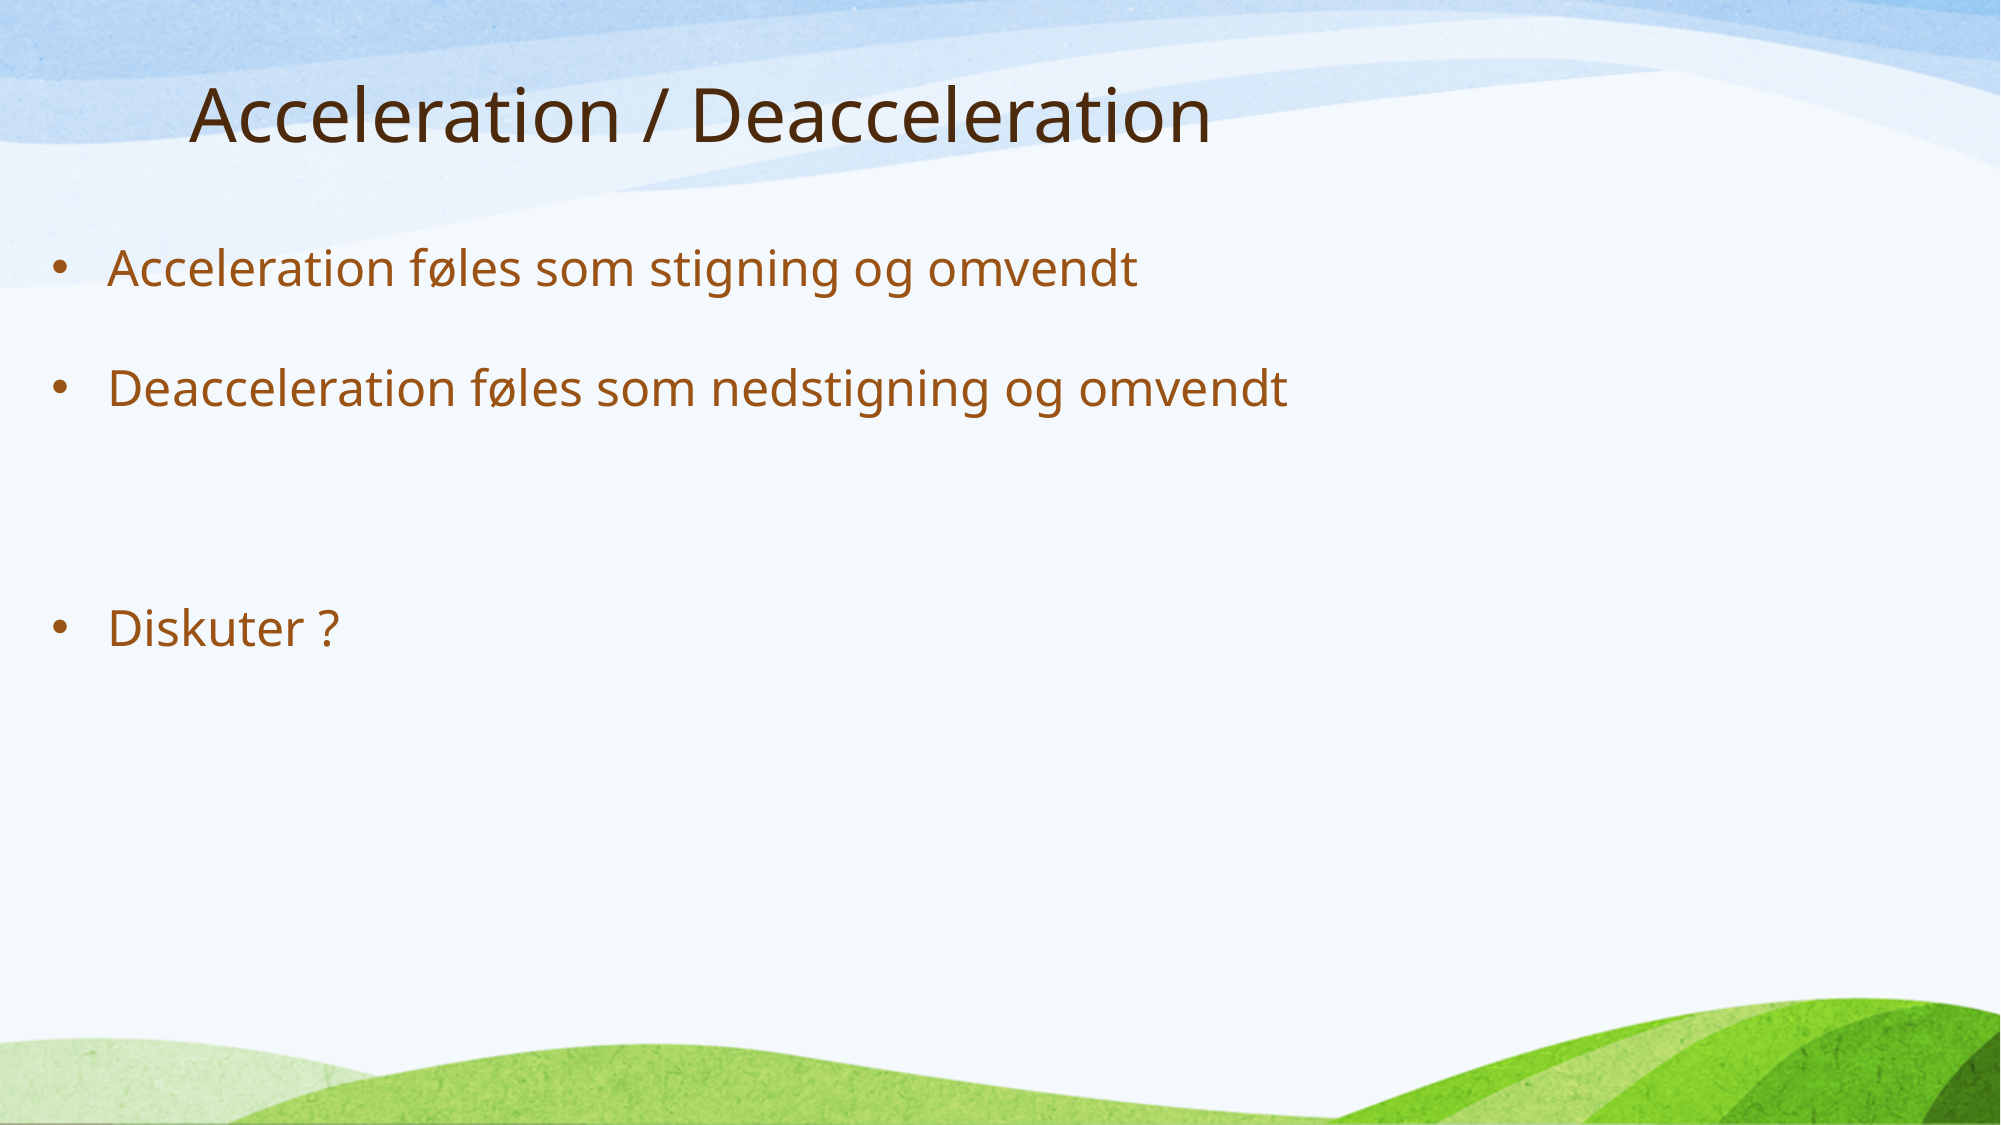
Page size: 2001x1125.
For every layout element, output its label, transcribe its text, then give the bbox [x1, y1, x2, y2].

text_box Acceleration føles som stigning og omvendt Deacceleration føles som nedstigning og omvendt Diskuter ? [36, 229, 1908, 665]
picture [0, 0, 2001, 1125]
title Acceleration / Deacceleration [174, 50, 1825, 167]
